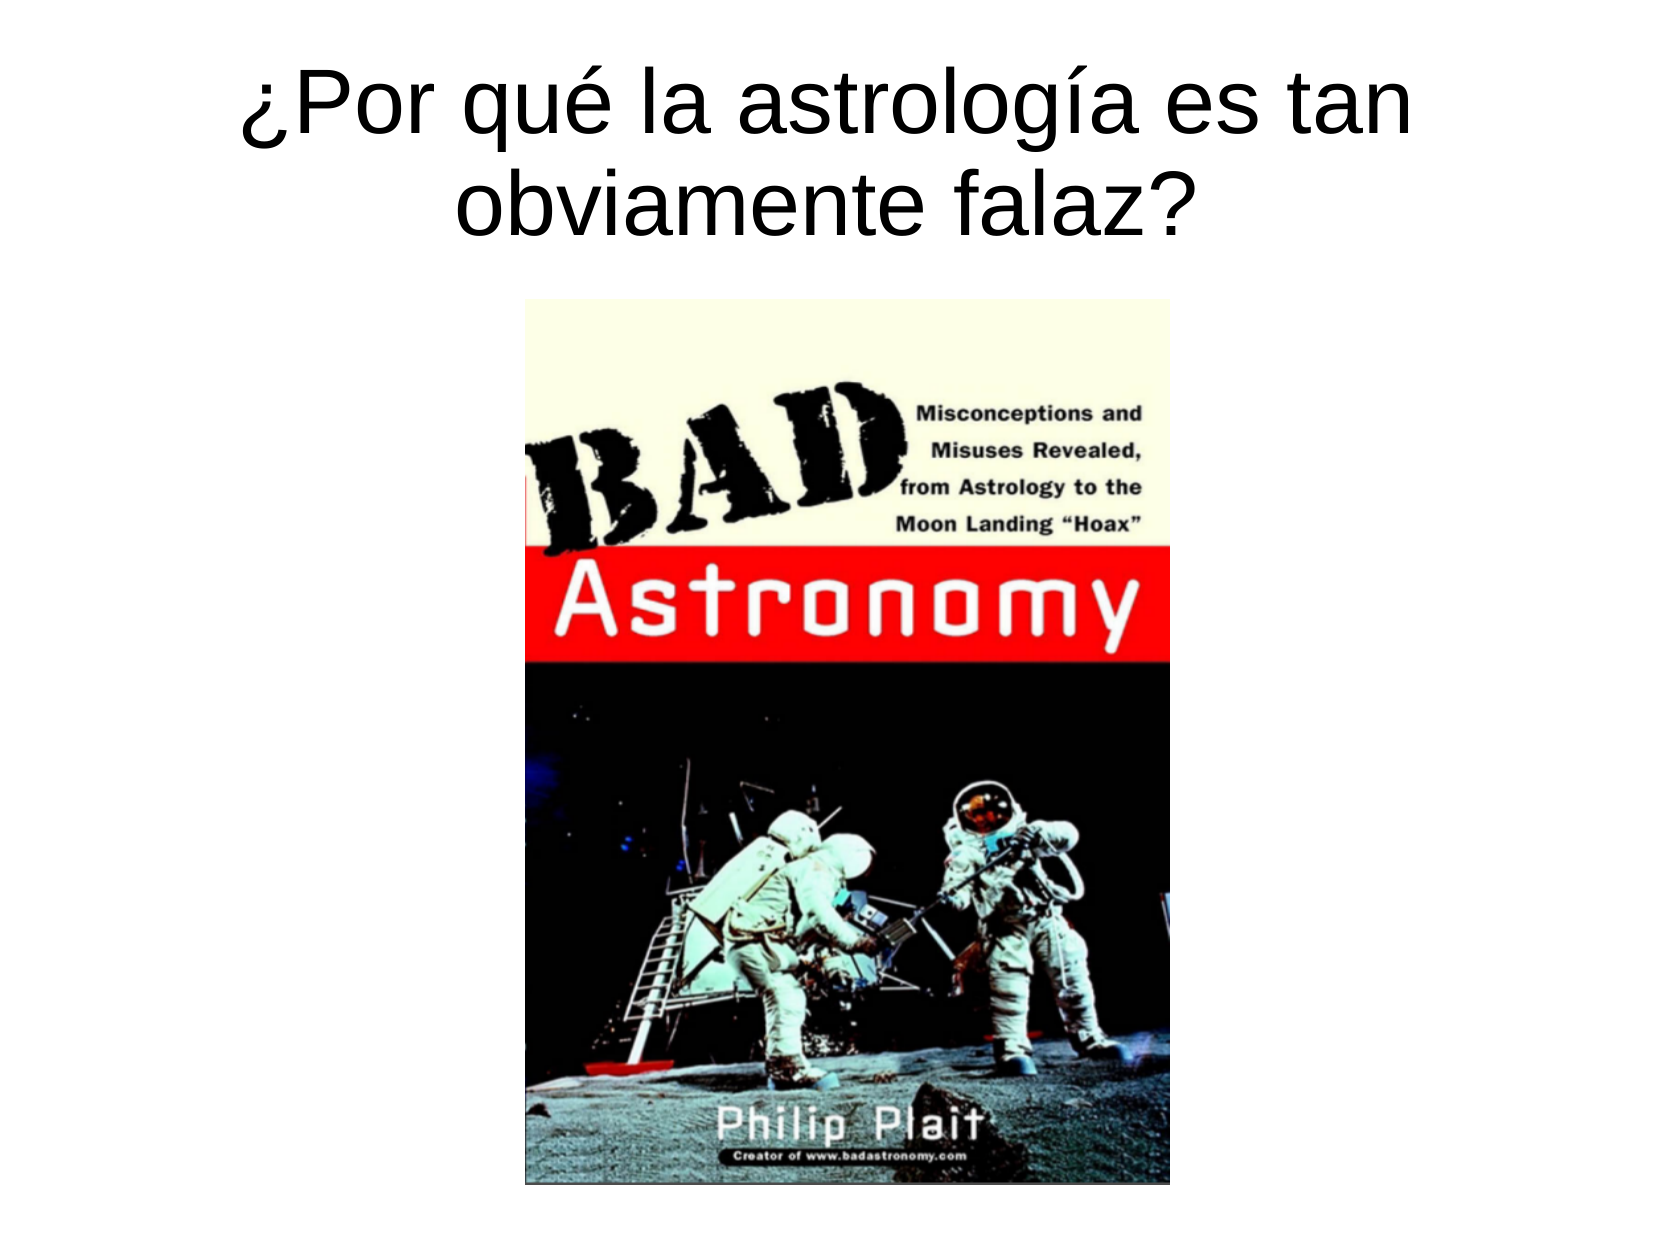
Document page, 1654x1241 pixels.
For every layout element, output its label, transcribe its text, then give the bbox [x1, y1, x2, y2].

title ¿Por qué la astrología es tan obviamente falaz? [82, 49, 1571, 257]
picture [525, 299, 1170, 1185]
